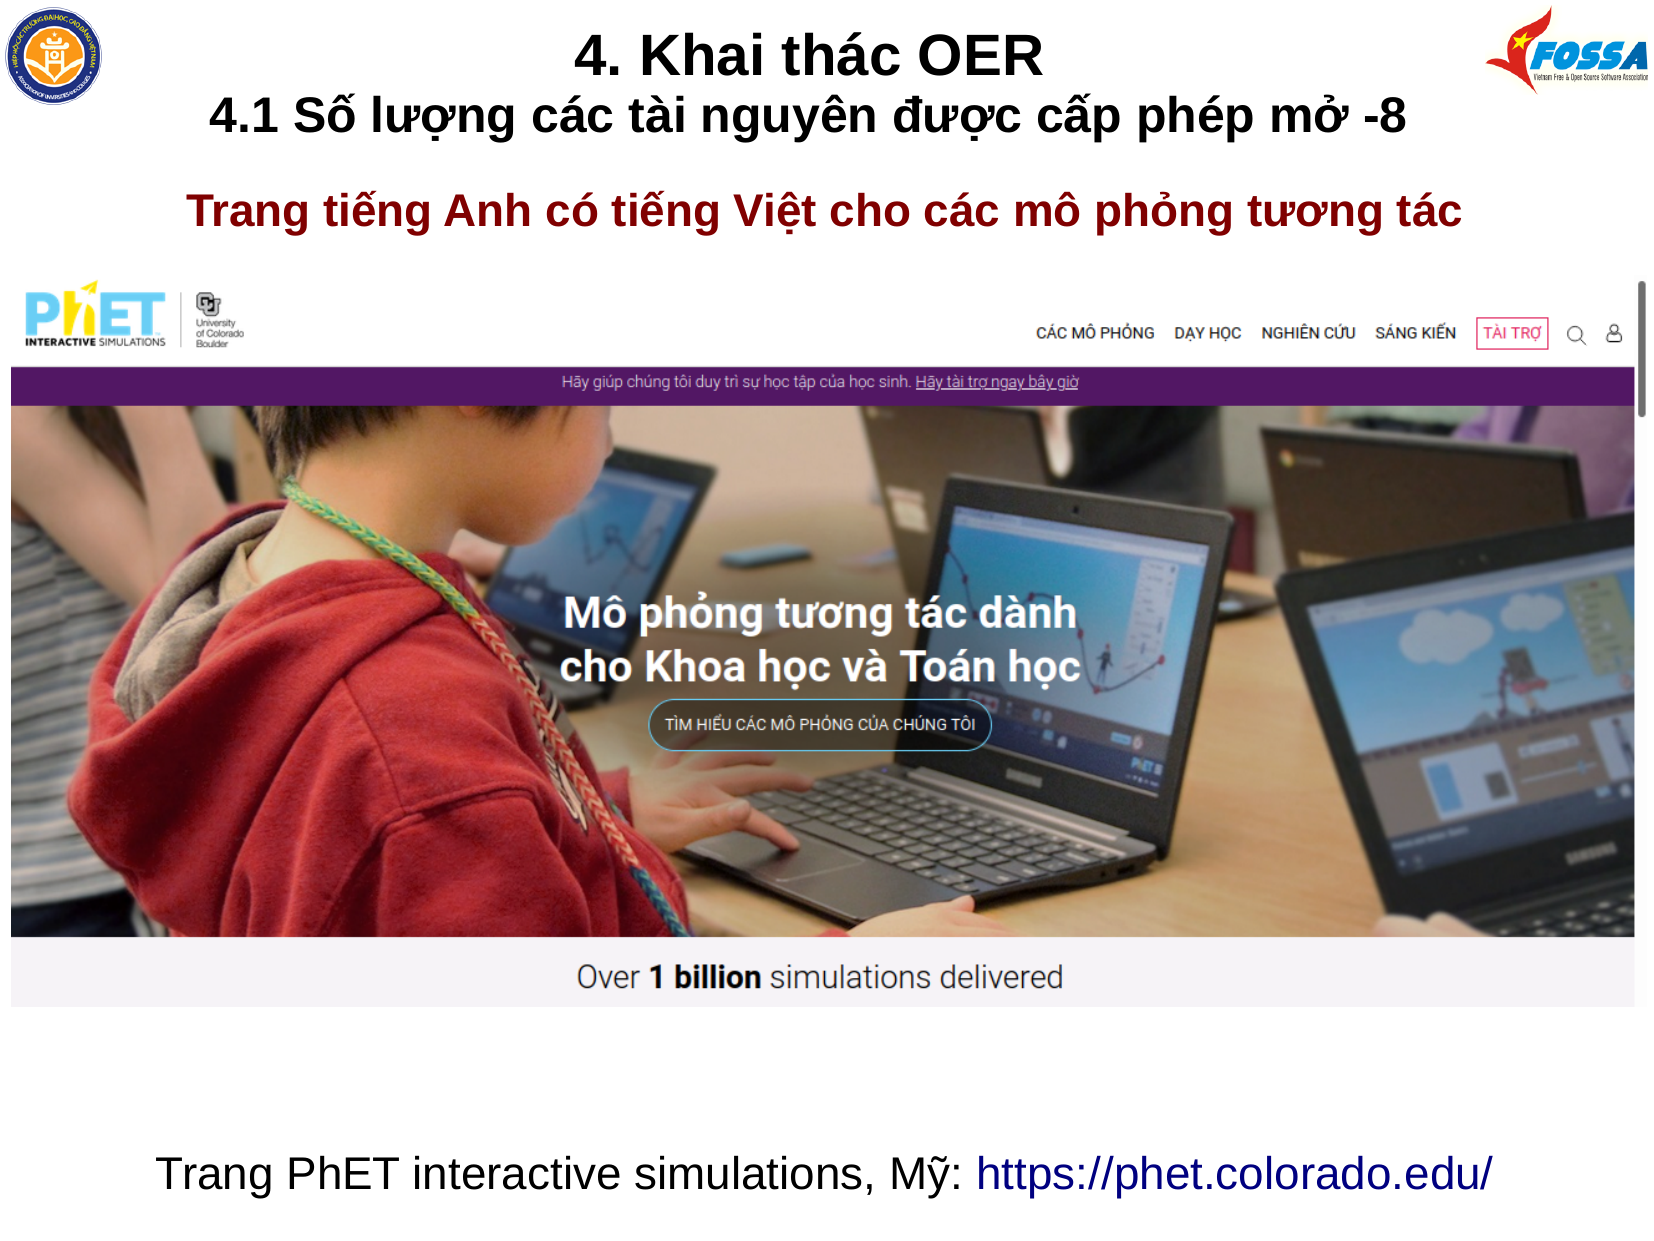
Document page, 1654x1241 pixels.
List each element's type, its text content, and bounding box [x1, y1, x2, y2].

title 4. Khai thác OER 4.1 Số lượng các tài nguyên được cấp phép mở -8 [65, 12, 1554, 153]
picture [1485, 5, 1648, 95]
picture [11, 275, 1647, 1007]
picture [1, 5, 107, 107]
text_box Trang PhET interactive simulations, Mỹ: https://phet.colorado.edu/ [37, 1140, 1613, 1224]
text_box Trang tiếng Anh có tiếng Việt cho các mô phỏng tương tác [37, 177, 1613, 249]
